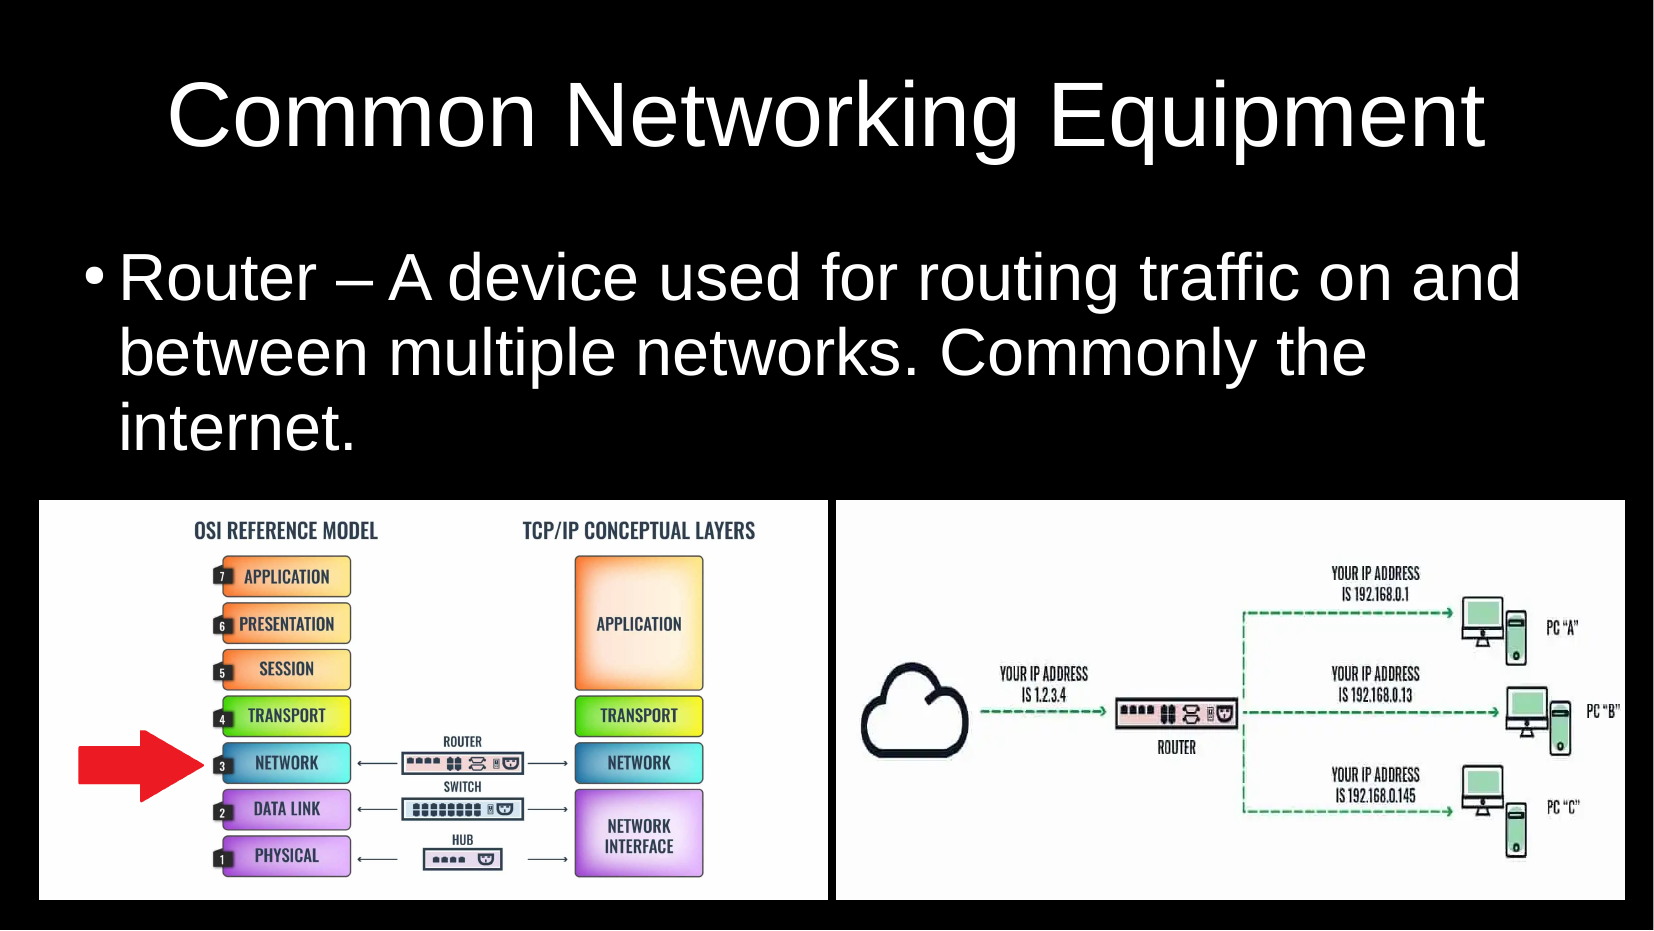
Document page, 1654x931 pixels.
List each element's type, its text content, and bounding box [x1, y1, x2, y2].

title Common Networking Equipment [82, 37, 1571, 193]
subtitle Router – A device used for routing traffic on and between multiple networks. Commonly the internet. [82, 217, 1571, 488]
picture [836, 500, 1625, 901]
picture [39, 500, 828, 901]
